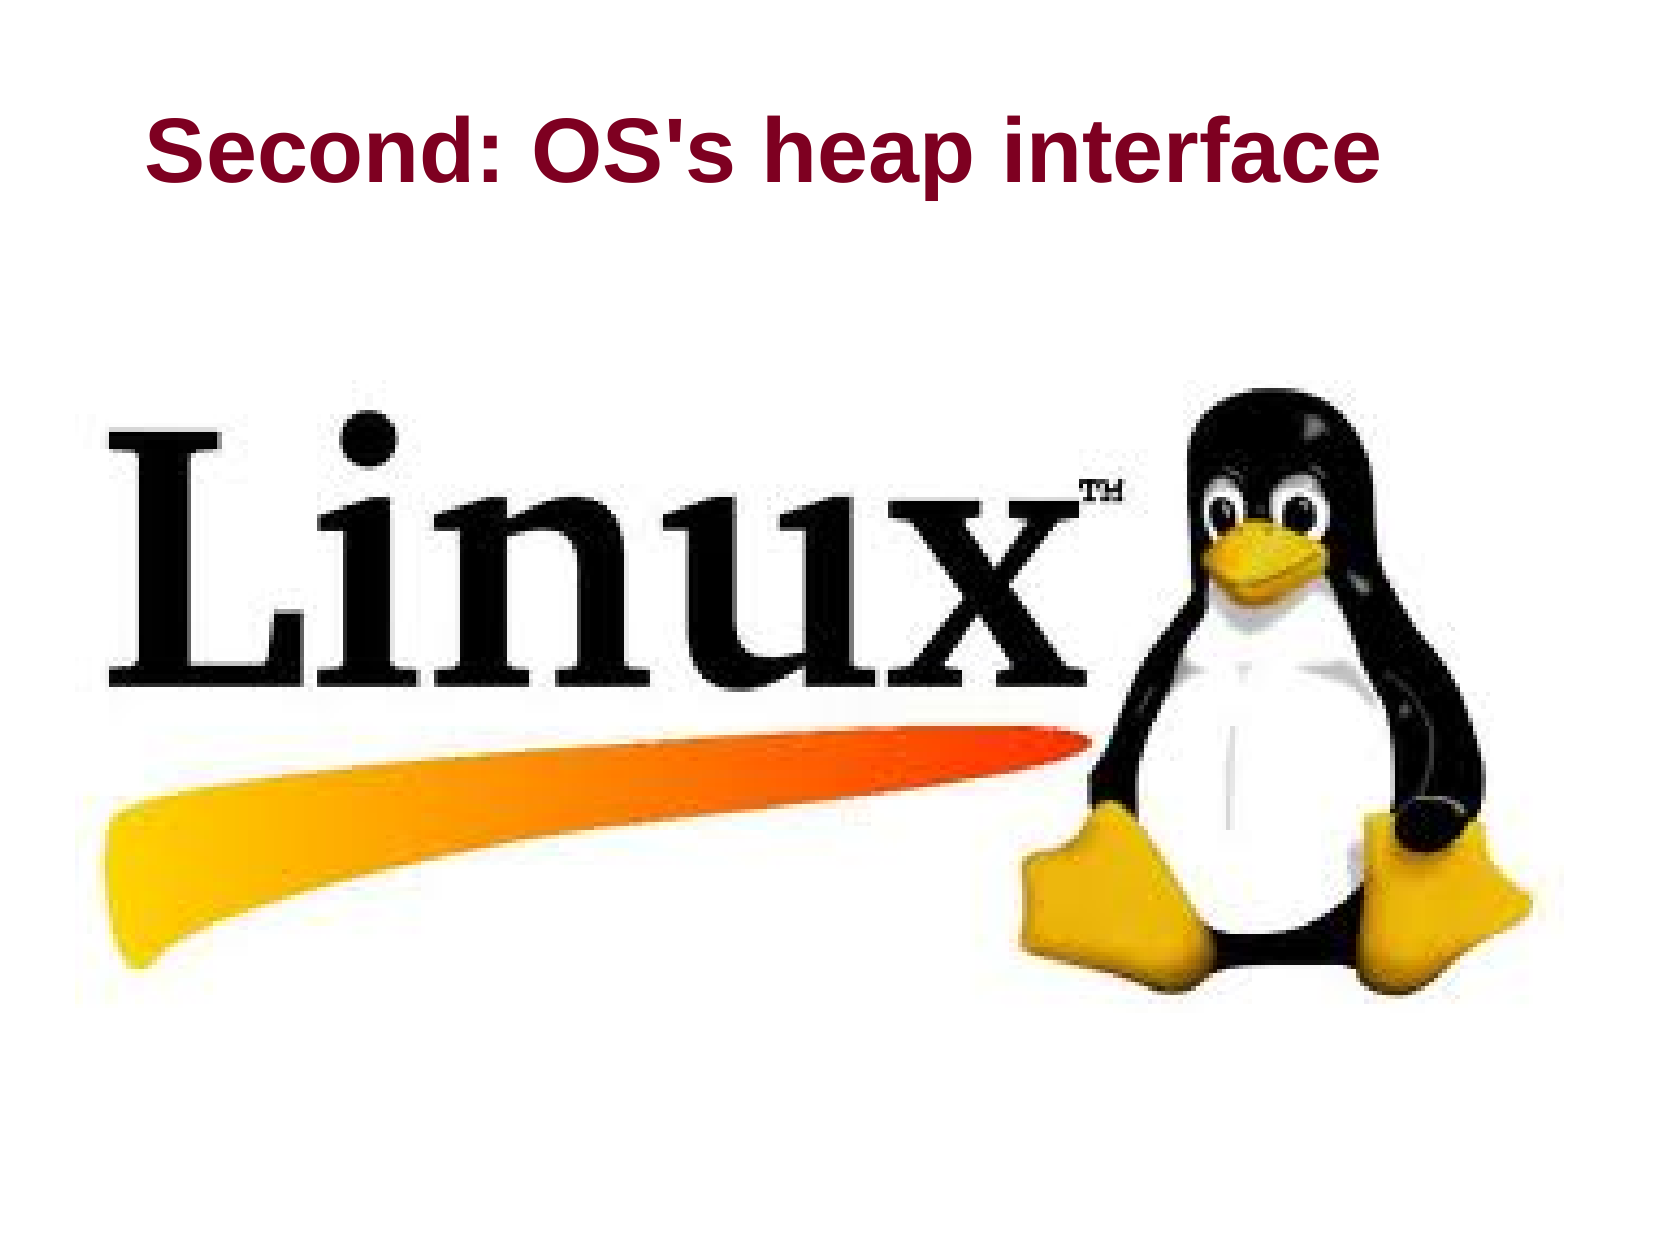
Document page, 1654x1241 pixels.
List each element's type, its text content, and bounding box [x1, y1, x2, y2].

title Second: OS's heap interface [118, 94, 1412, 207]
picture [0, 0, 1654, 1241]
